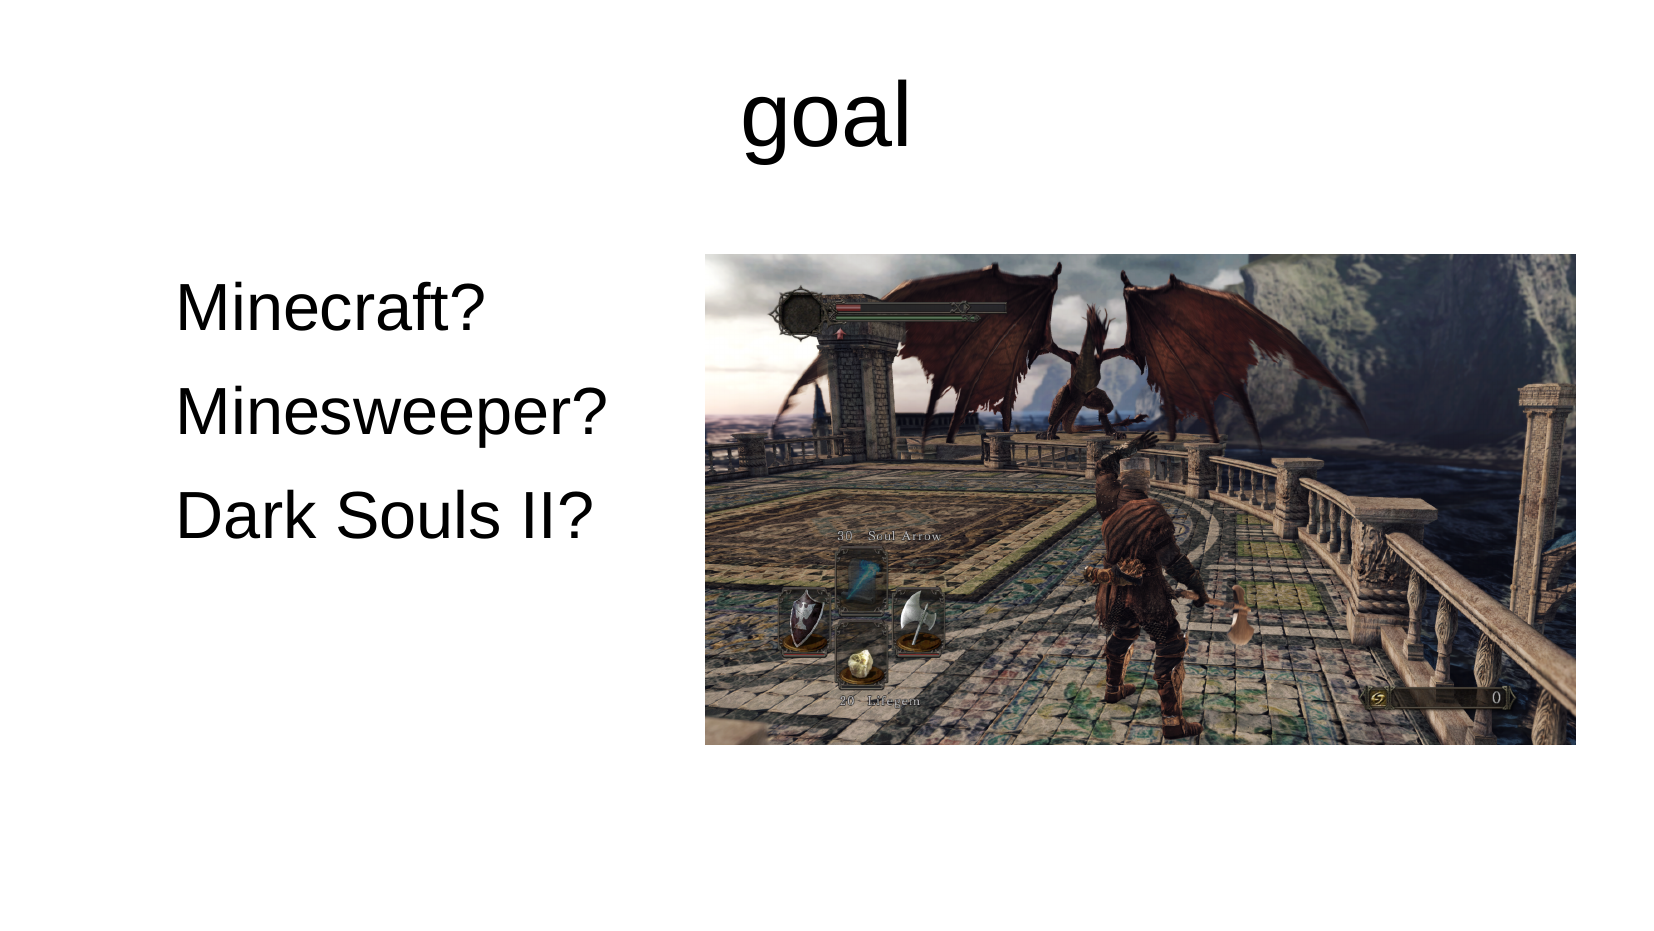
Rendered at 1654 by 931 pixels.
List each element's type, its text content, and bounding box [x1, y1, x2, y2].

list Minecraft? Minesweeper? Dark Souls II? [105, 270, 1594, 810]
title goal [82, 37, 1571, 193]
picture [705, 254, 1576, 745]
